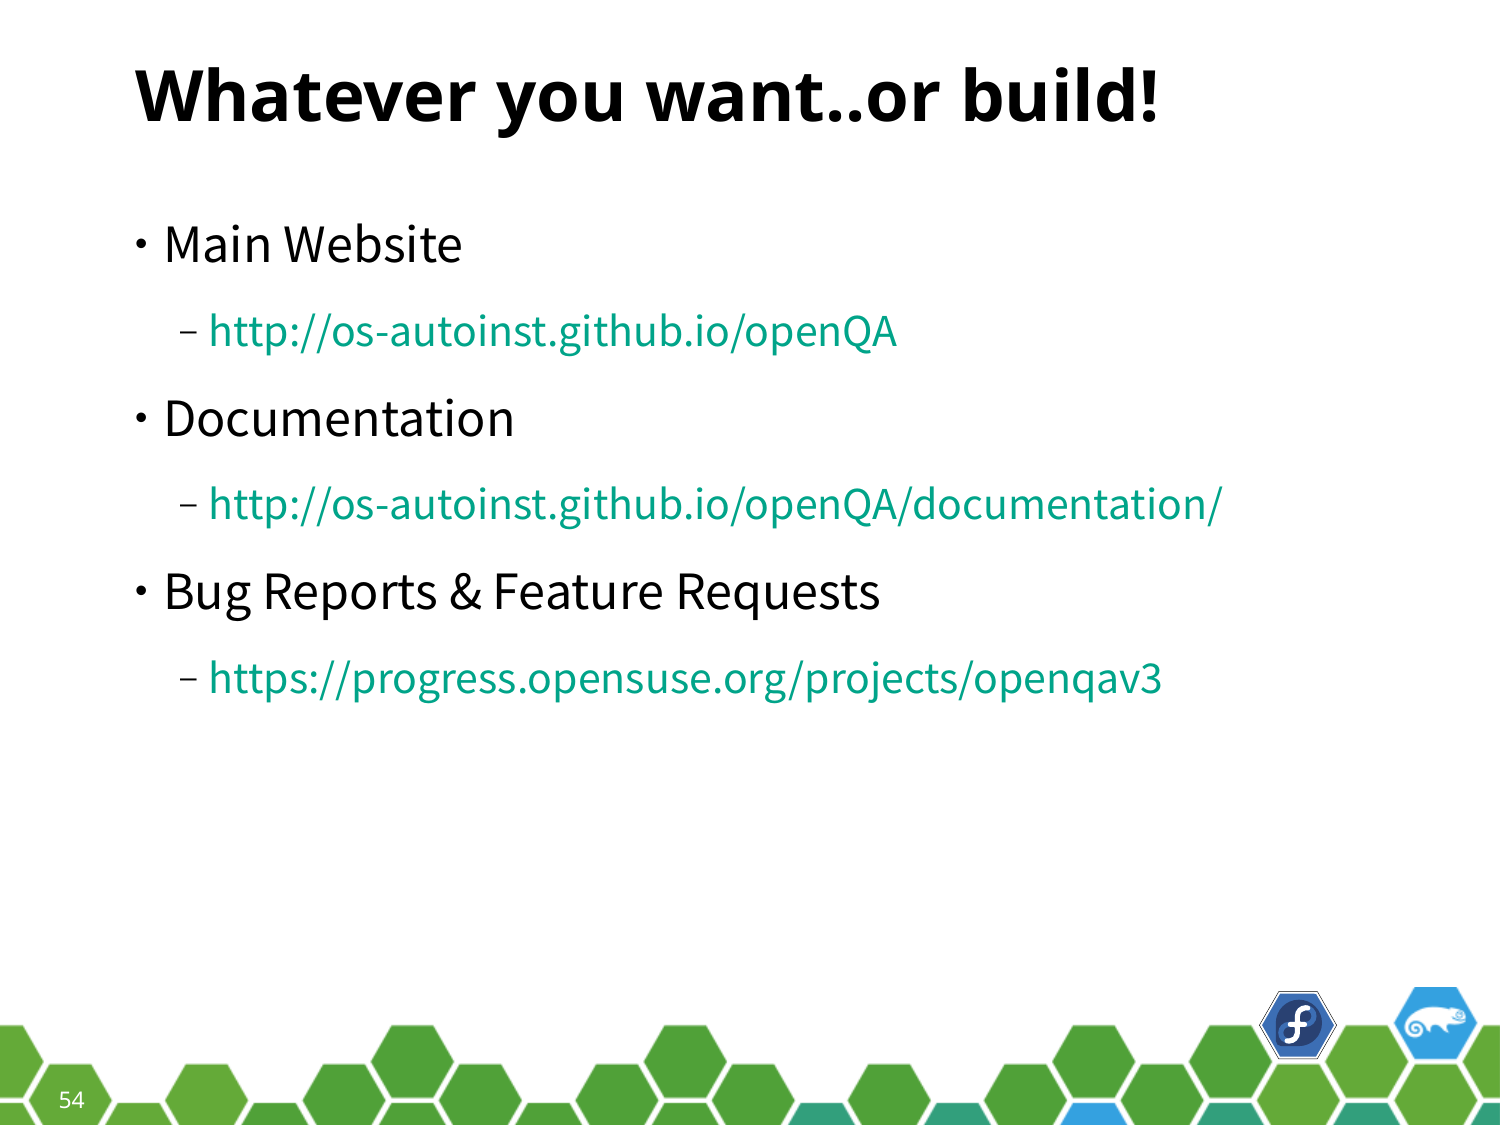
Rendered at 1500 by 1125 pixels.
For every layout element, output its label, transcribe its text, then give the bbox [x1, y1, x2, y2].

title Whatever you want..or build! [135, 12, 1372, 175]
picture [0, 987, 1500, 1125]
list Main Website http://os-autoinst.github.io/openQA Documentation http://os-autoinst.github.io/openQA/documentation/ Bug Reports & Feature Requests https://progress.opensuse.org/projects/openqav3 [135, 208, 1372, 862]
